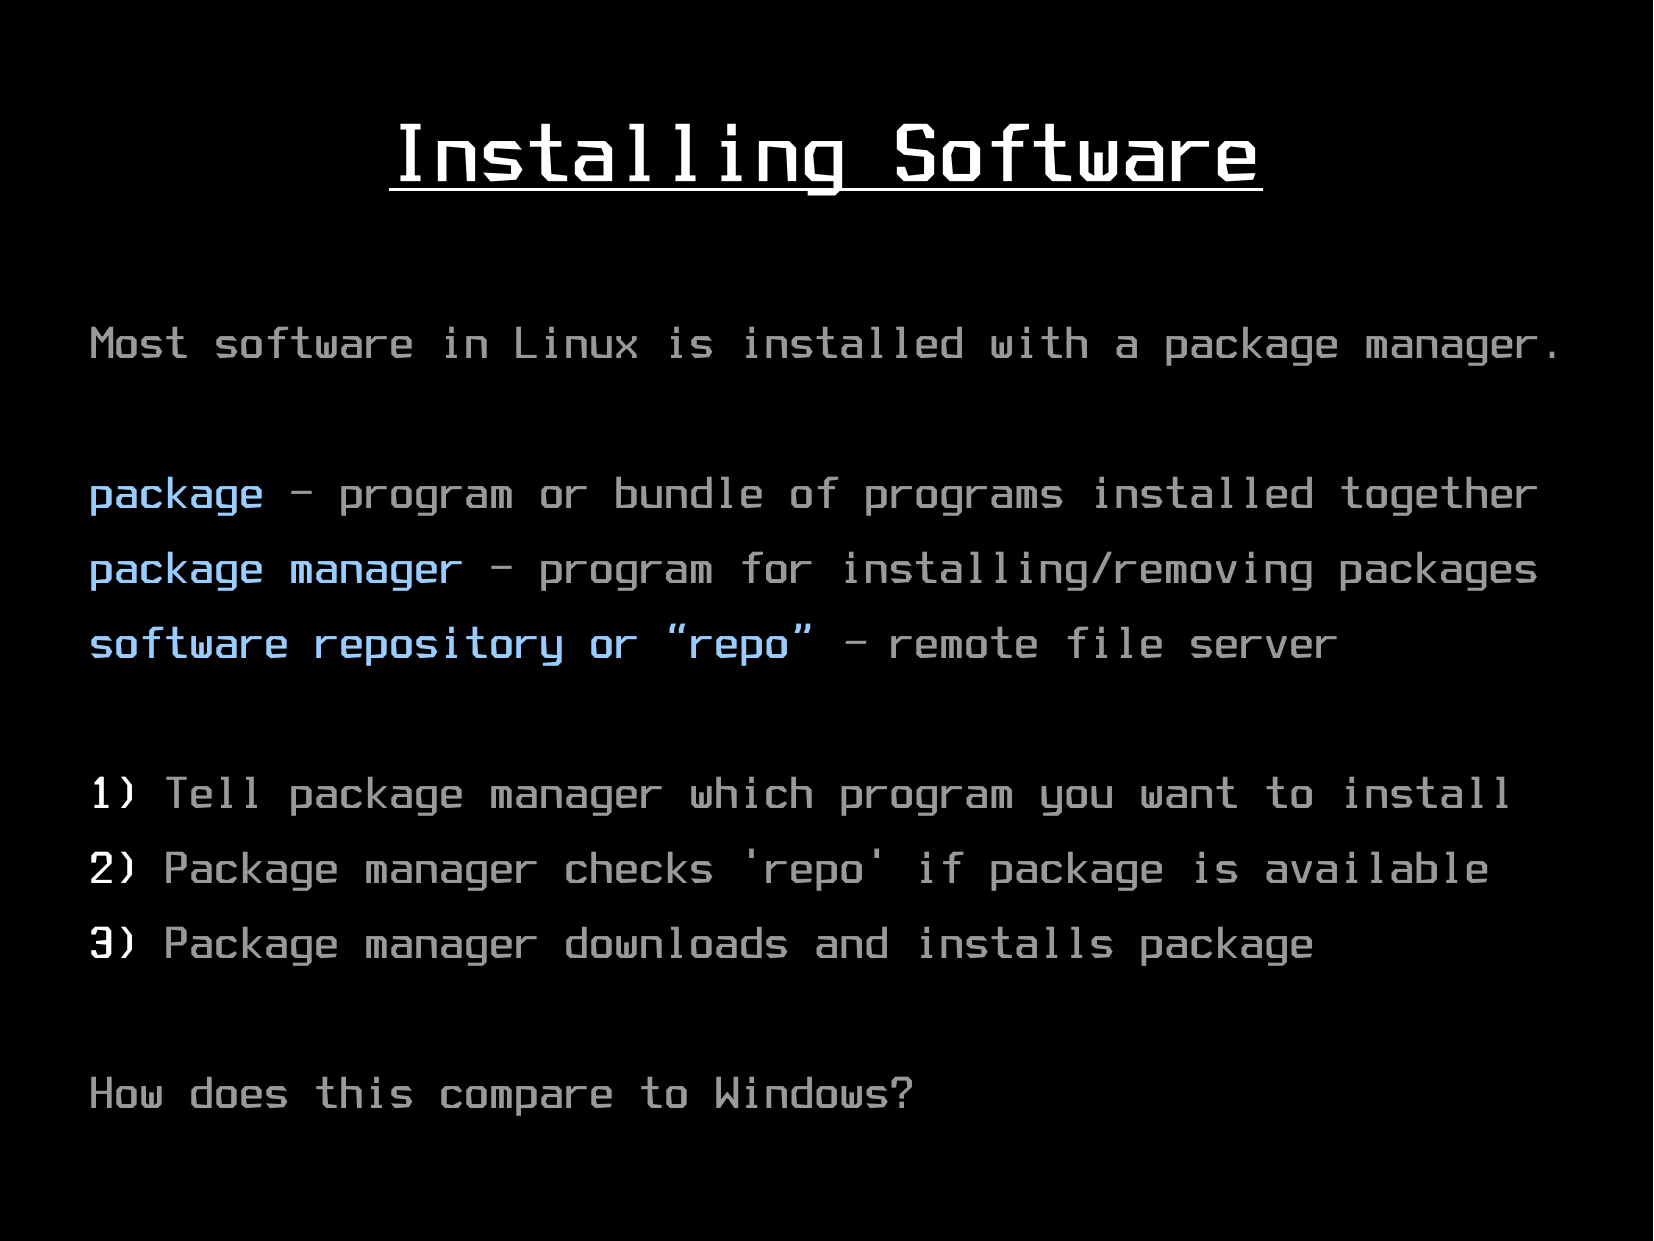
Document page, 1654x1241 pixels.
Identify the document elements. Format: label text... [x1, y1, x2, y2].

text_box Most software in Linux is installed with a package manager. package - program or bundle of programs installed together package manager - program for installing/removing packages software repository or “repo” - remote file server Tell package manager which program you want to install Package manager checks 'repo' if package is available Package manager downloads and installs package How does this compare to Windows? [75, 285, 1591, 1129]
title Installing Software [82, 49, 1571, 257]
